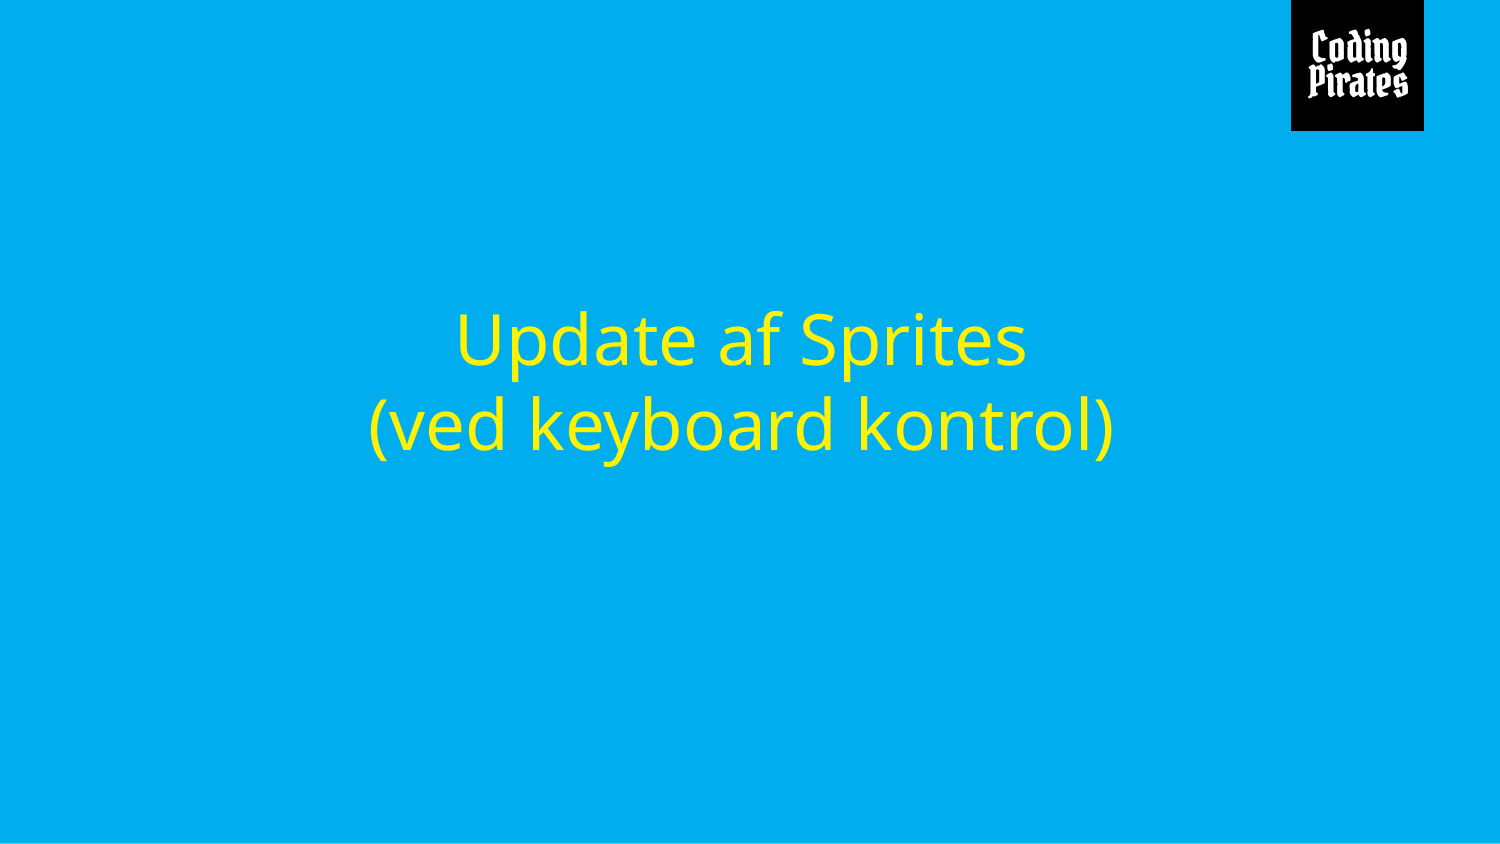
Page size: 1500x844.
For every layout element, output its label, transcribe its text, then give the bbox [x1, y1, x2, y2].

title Update af Sprites (ved keyboard kontrol) [12, 352, 1472, 491]
picture [1292, 0, 1423, 130]
